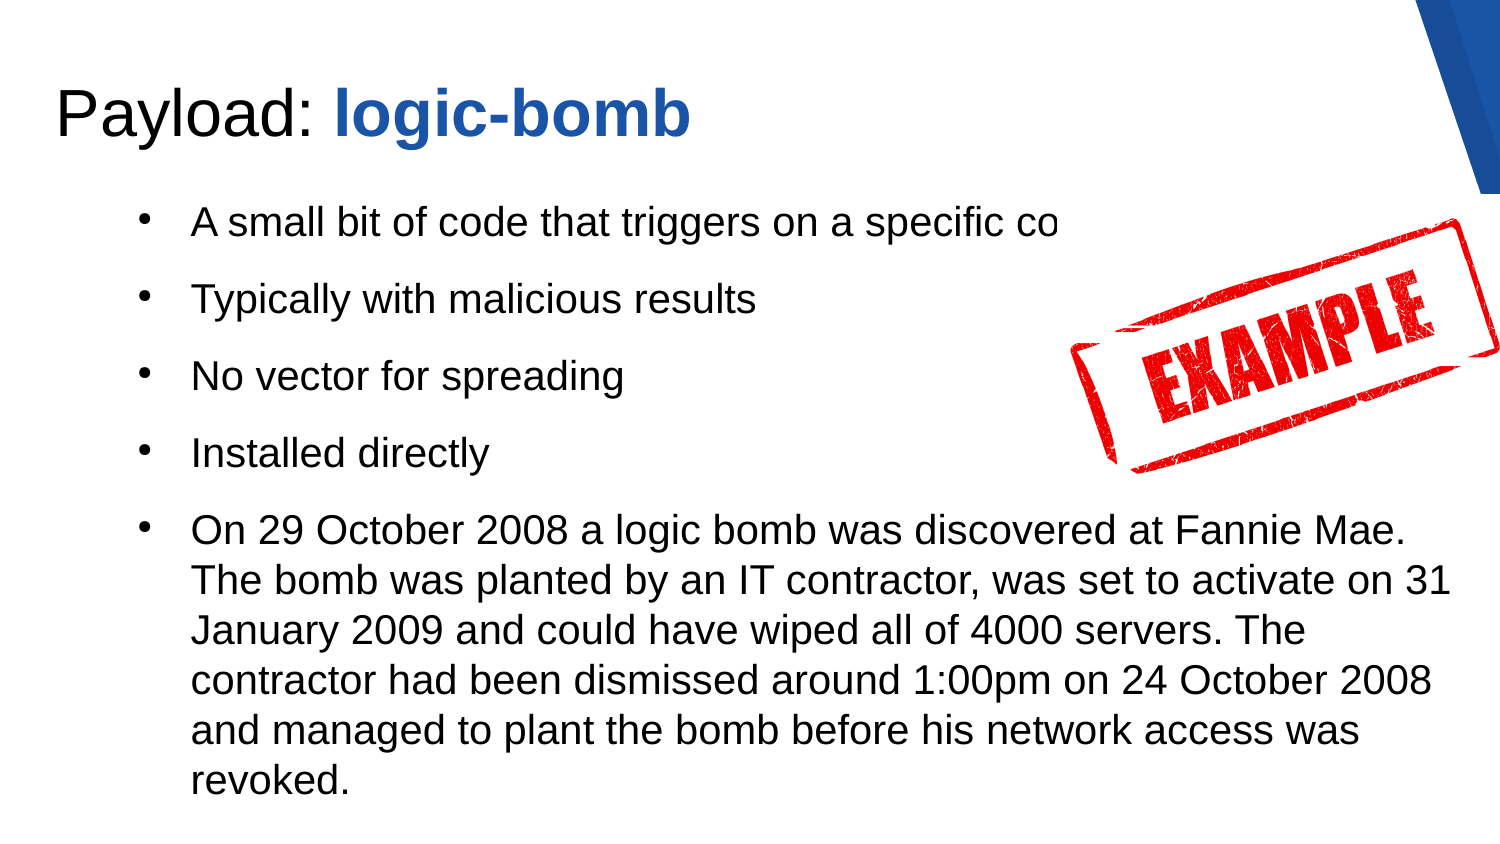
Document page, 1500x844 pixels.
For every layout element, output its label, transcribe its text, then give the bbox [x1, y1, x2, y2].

list A small bit of code that triggers on a specific condition Typically with malicious results No vector for spreading Installed directly On 29 October 2008 a logic bomb was discovered at Fannie Mae. The bomb was planted by an IT contractor, was set to activate on 31 January 2009 and could have wiped all of 4000 servers. The contractor had been dismissed around 1:00pm on 24 October 2008 and managed to plant the bomb before his network access was revoked. [104, 180, 1471, 755]
title Payload: logic-bomb [40, 97, 1231, 166]
picture [1057, 194, 1500, 496]
